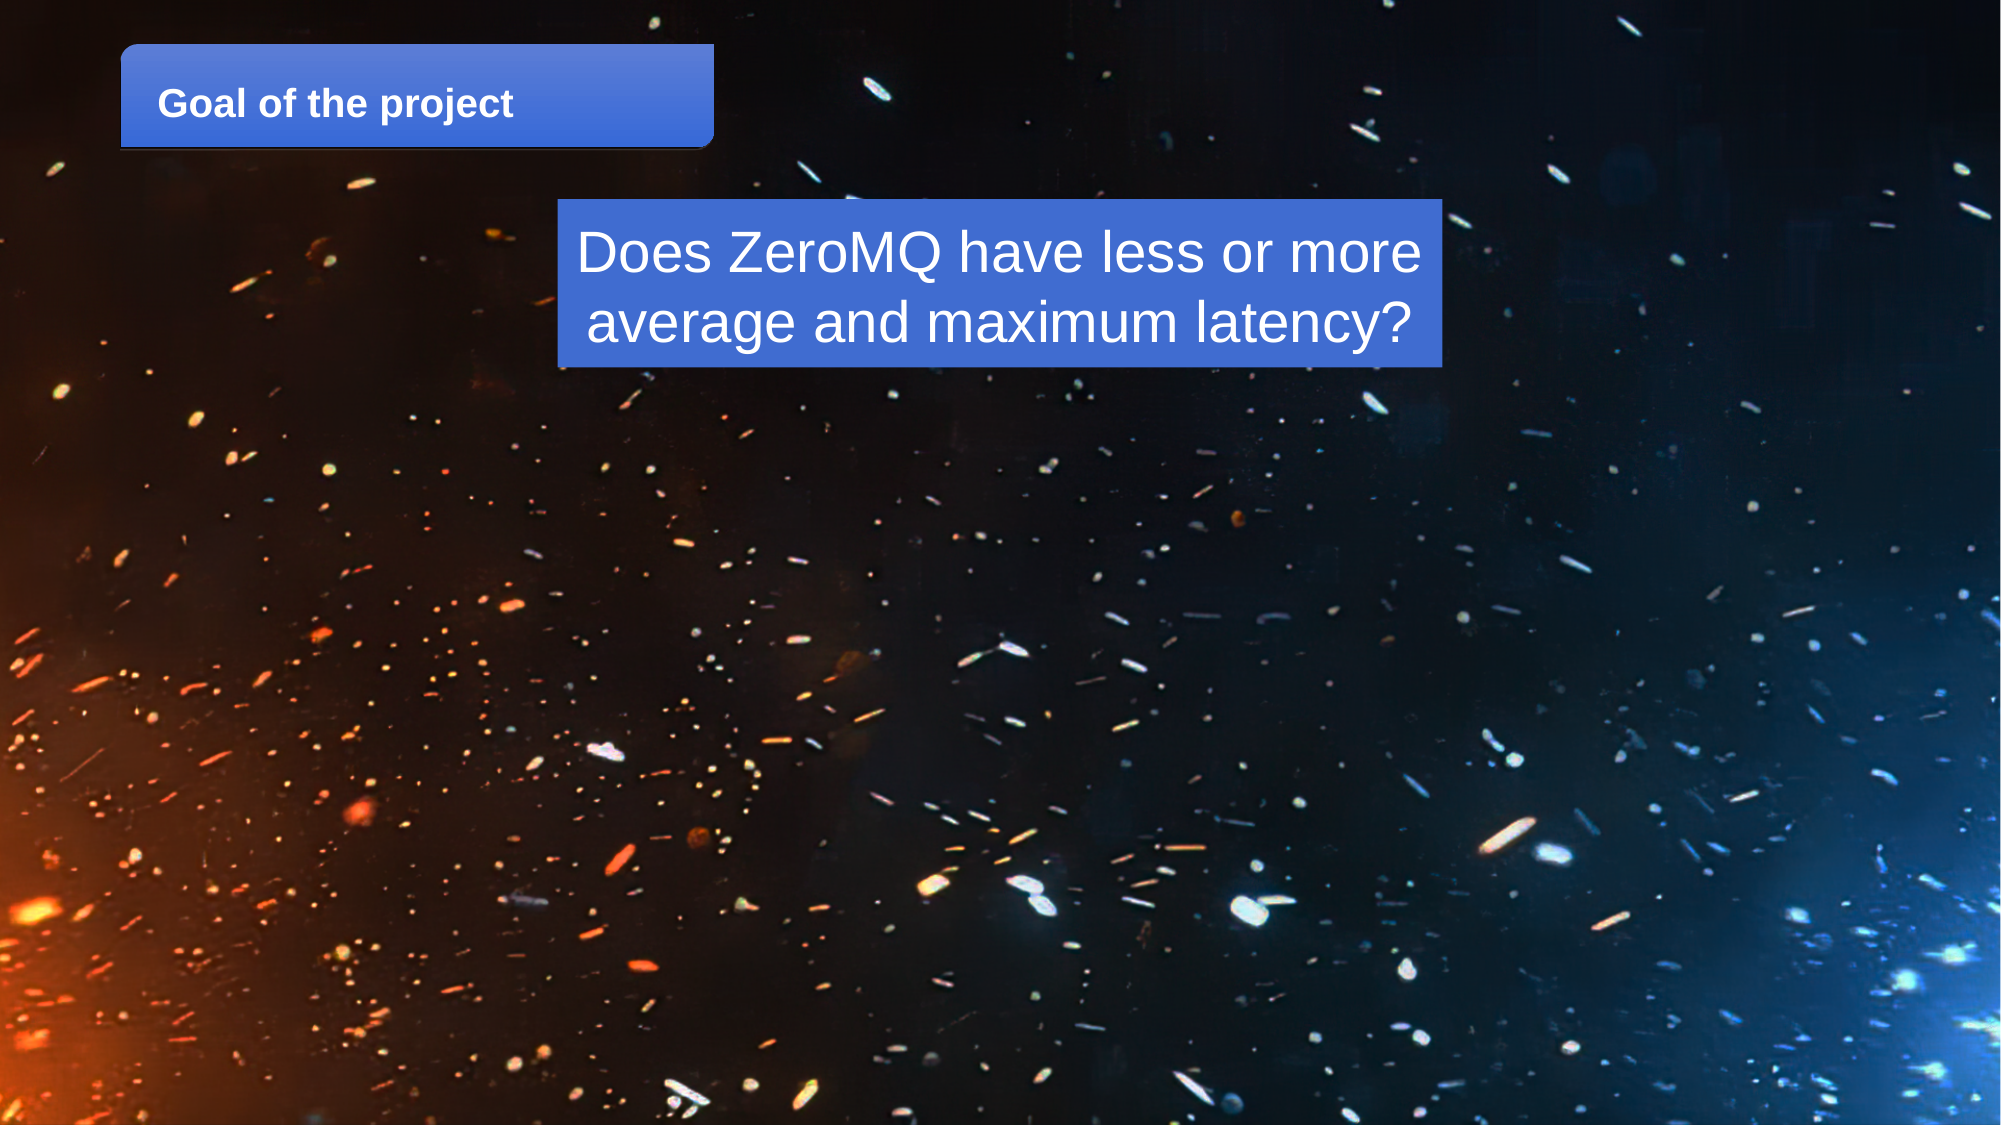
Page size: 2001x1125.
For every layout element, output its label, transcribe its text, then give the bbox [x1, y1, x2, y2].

picture [0, 0, 2001, 1125]
text_box [120, 44, 715, 148]
list Goal of the project [157, 72, 697, 126]
text_box Does ZeroMQ have less or more average and maximum latency? [557, 199, 1443, 368]
